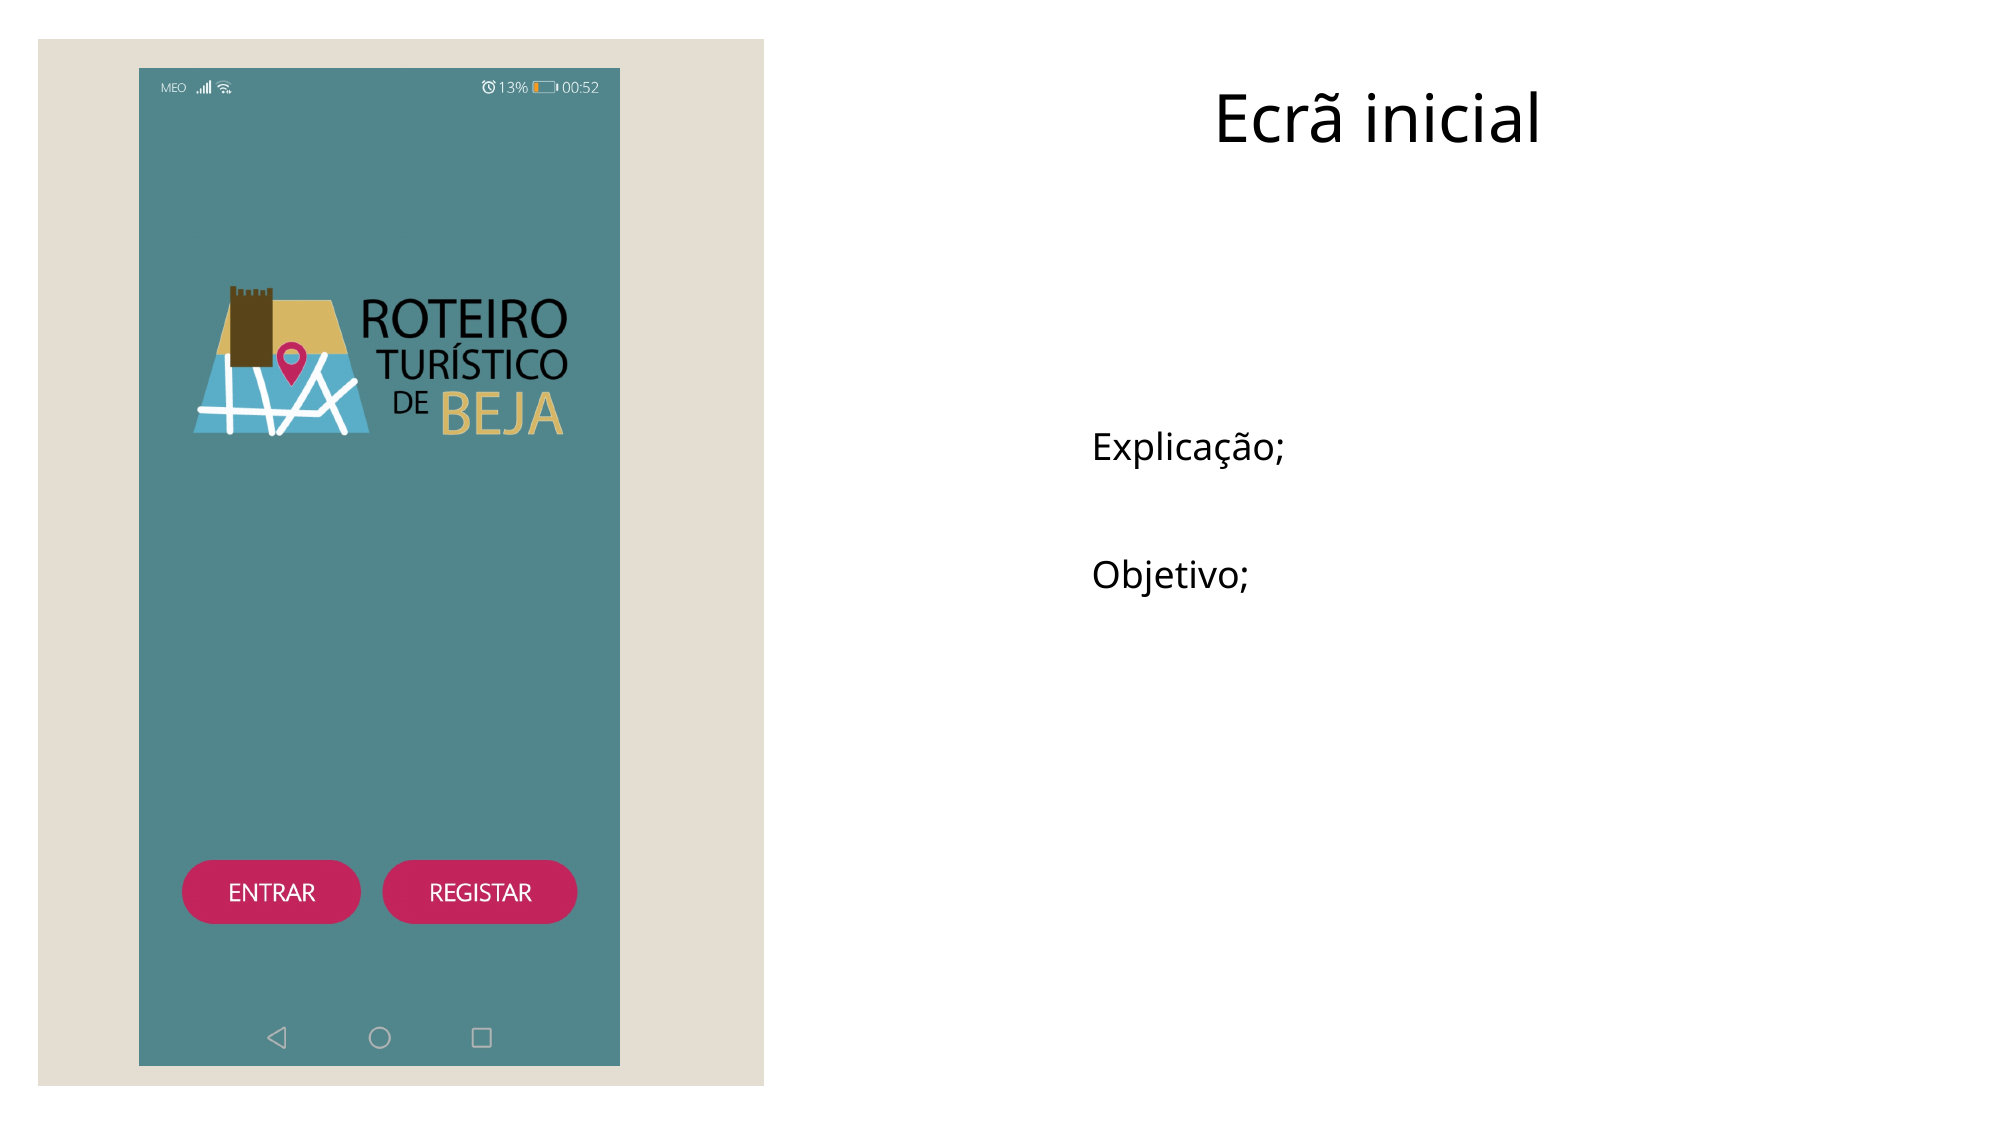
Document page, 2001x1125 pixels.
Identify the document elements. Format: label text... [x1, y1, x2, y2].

text_box Ecrã inicial [1198, 68, 1733, 165]
list Explicação; Objetivo; [1076, 415, 1687, 744]
picture [139, 68, 620, 1066]
text_box [0, 0, 2000, 1125]
